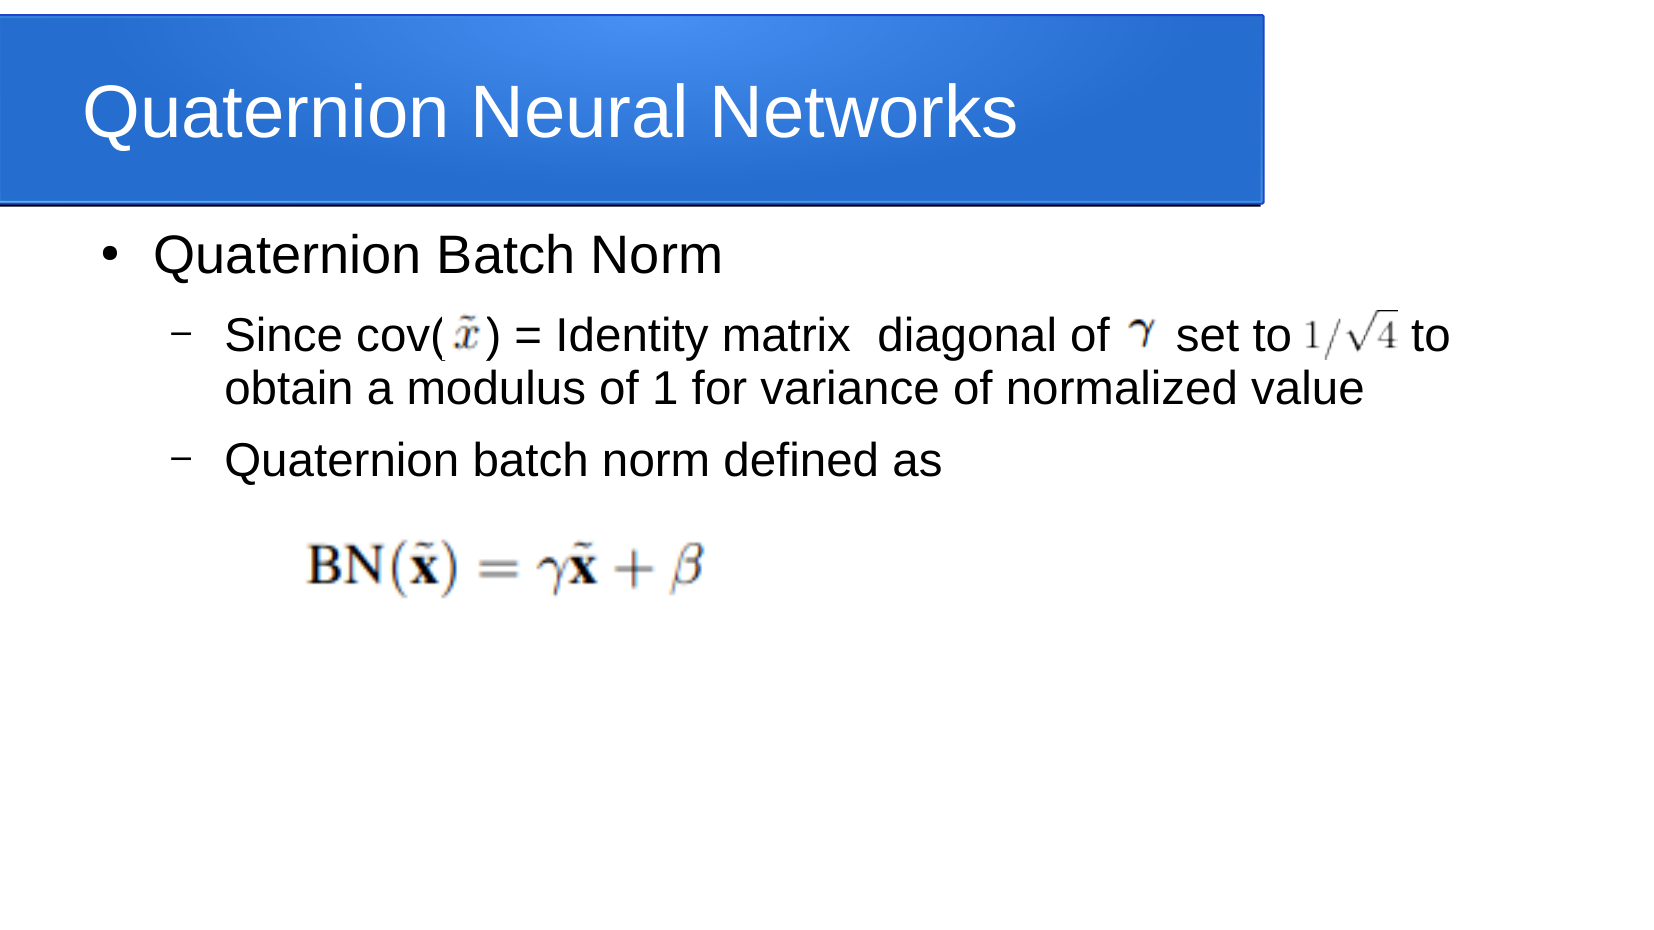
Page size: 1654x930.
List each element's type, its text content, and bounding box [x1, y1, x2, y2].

list Quaternion Batch Norm Since cov( ) = Identity matrix diagonal of set to to obtain a modulus of 1 for variance of normalized value Quaternion batch norm defined as [82, 224, 1571, 764]
picture [442, 307, 487, 360]
picture [1305, 310, 1398, 360]
picture [287, 509, 751, 646]
picture [1125, 301, 1169, 360]
title Quaternion Neural Networks [82, 35, 1234, 189]
